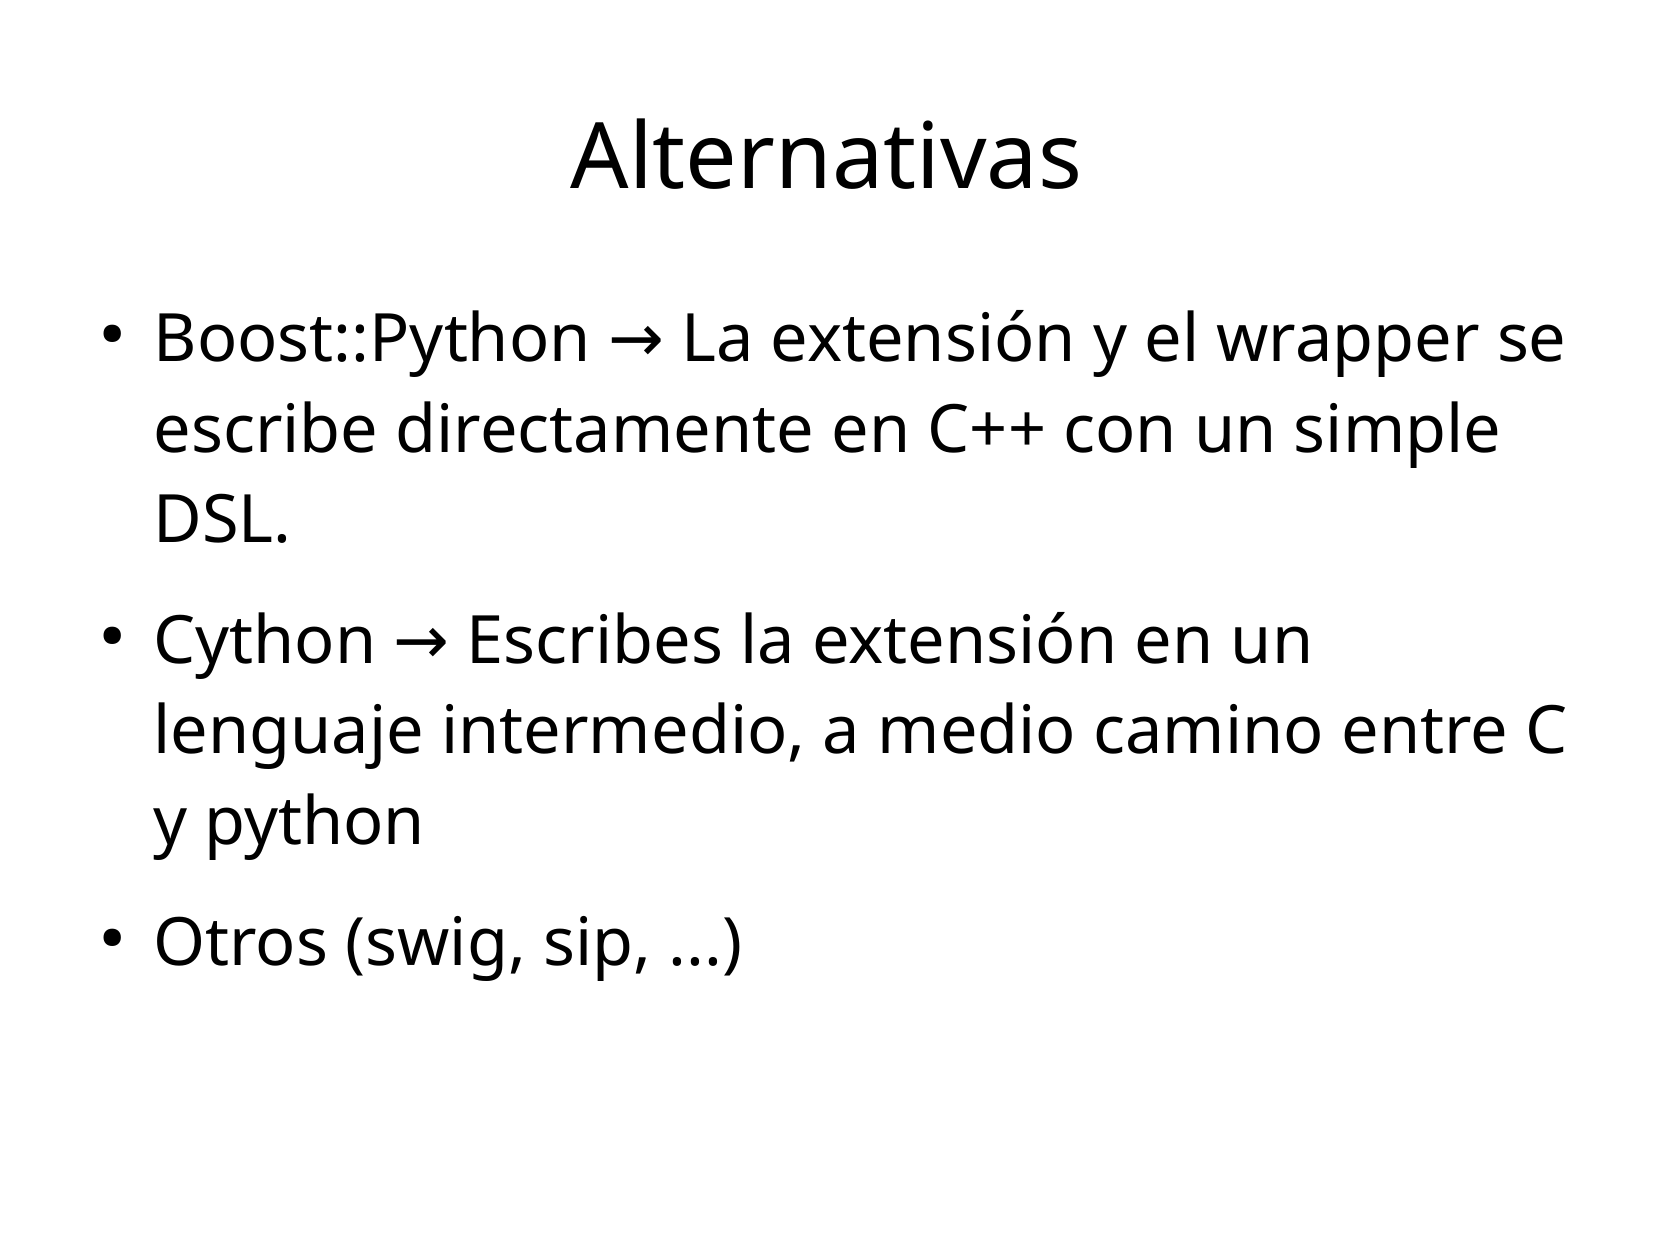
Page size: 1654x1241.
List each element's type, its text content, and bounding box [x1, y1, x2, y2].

list Boost::Python → La extensión y el wrapper se escribe directamente en C++ con un simple DSL. Cython → Escribes la extensión en un lenguaje intermedio, a medio camino entre C y python Otros (swig, sip, ...) [82, 290, 1571, 1010]
title Alternativas [82, 49, 1571, 257]
